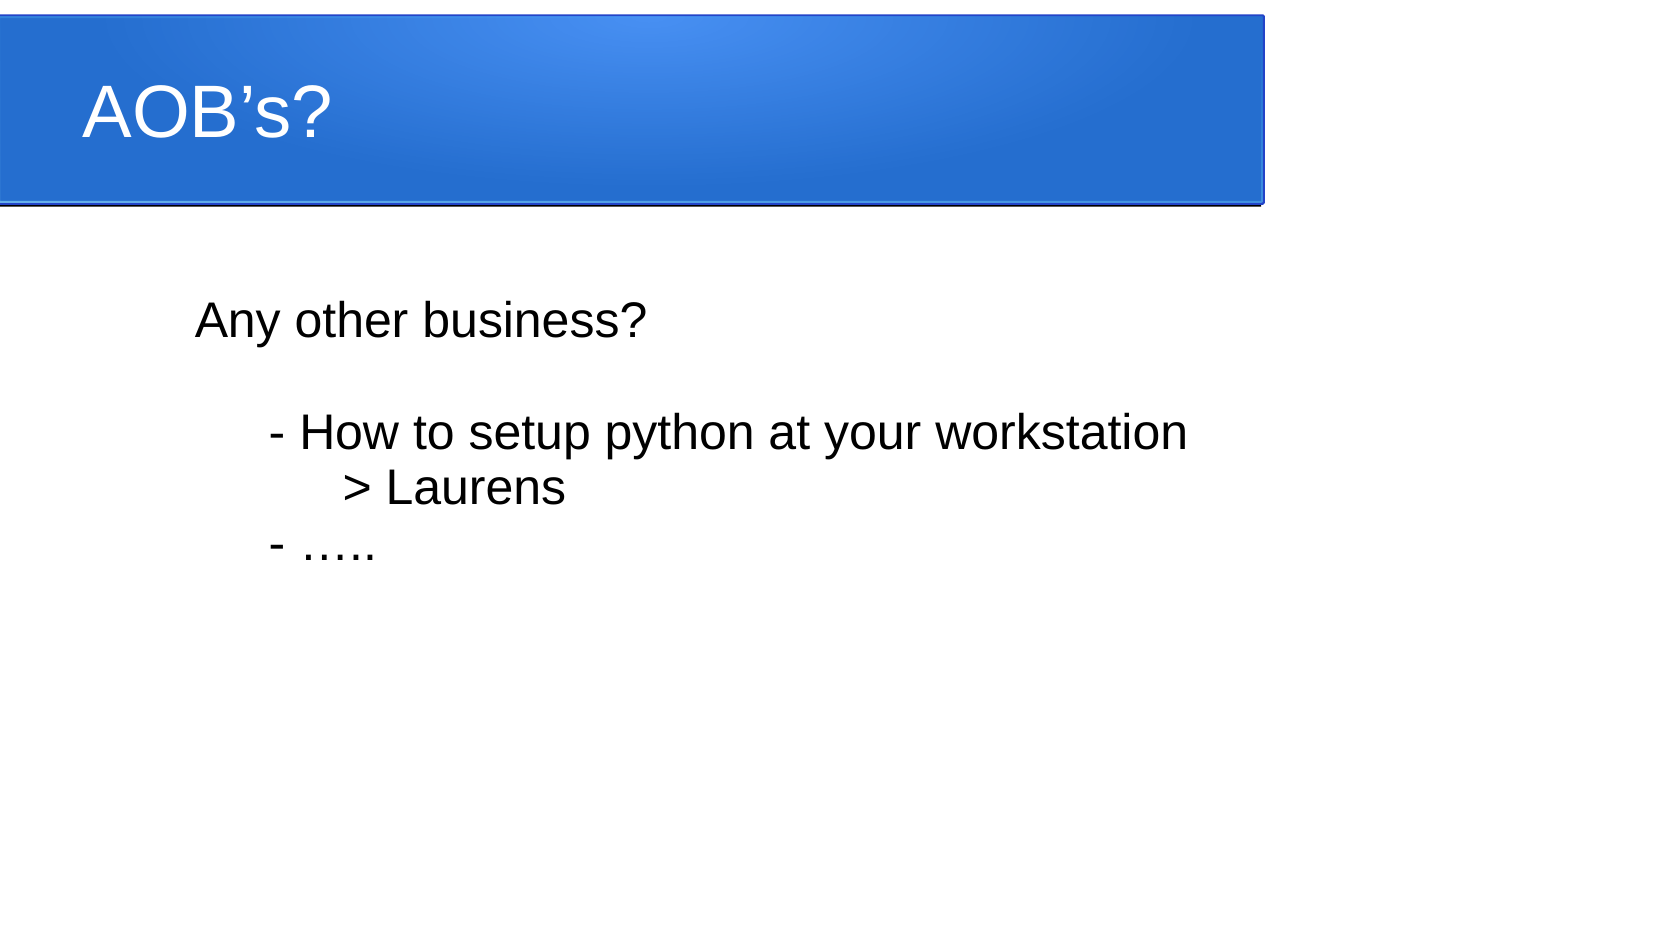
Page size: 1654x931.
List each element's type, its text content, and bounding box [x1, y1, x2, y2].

title AOB’s? [82, 35, 1235, 189]
text_box Any other business? - How to setup python at your workstation > Laurens - ….. [180, 285, 1321, 582]
